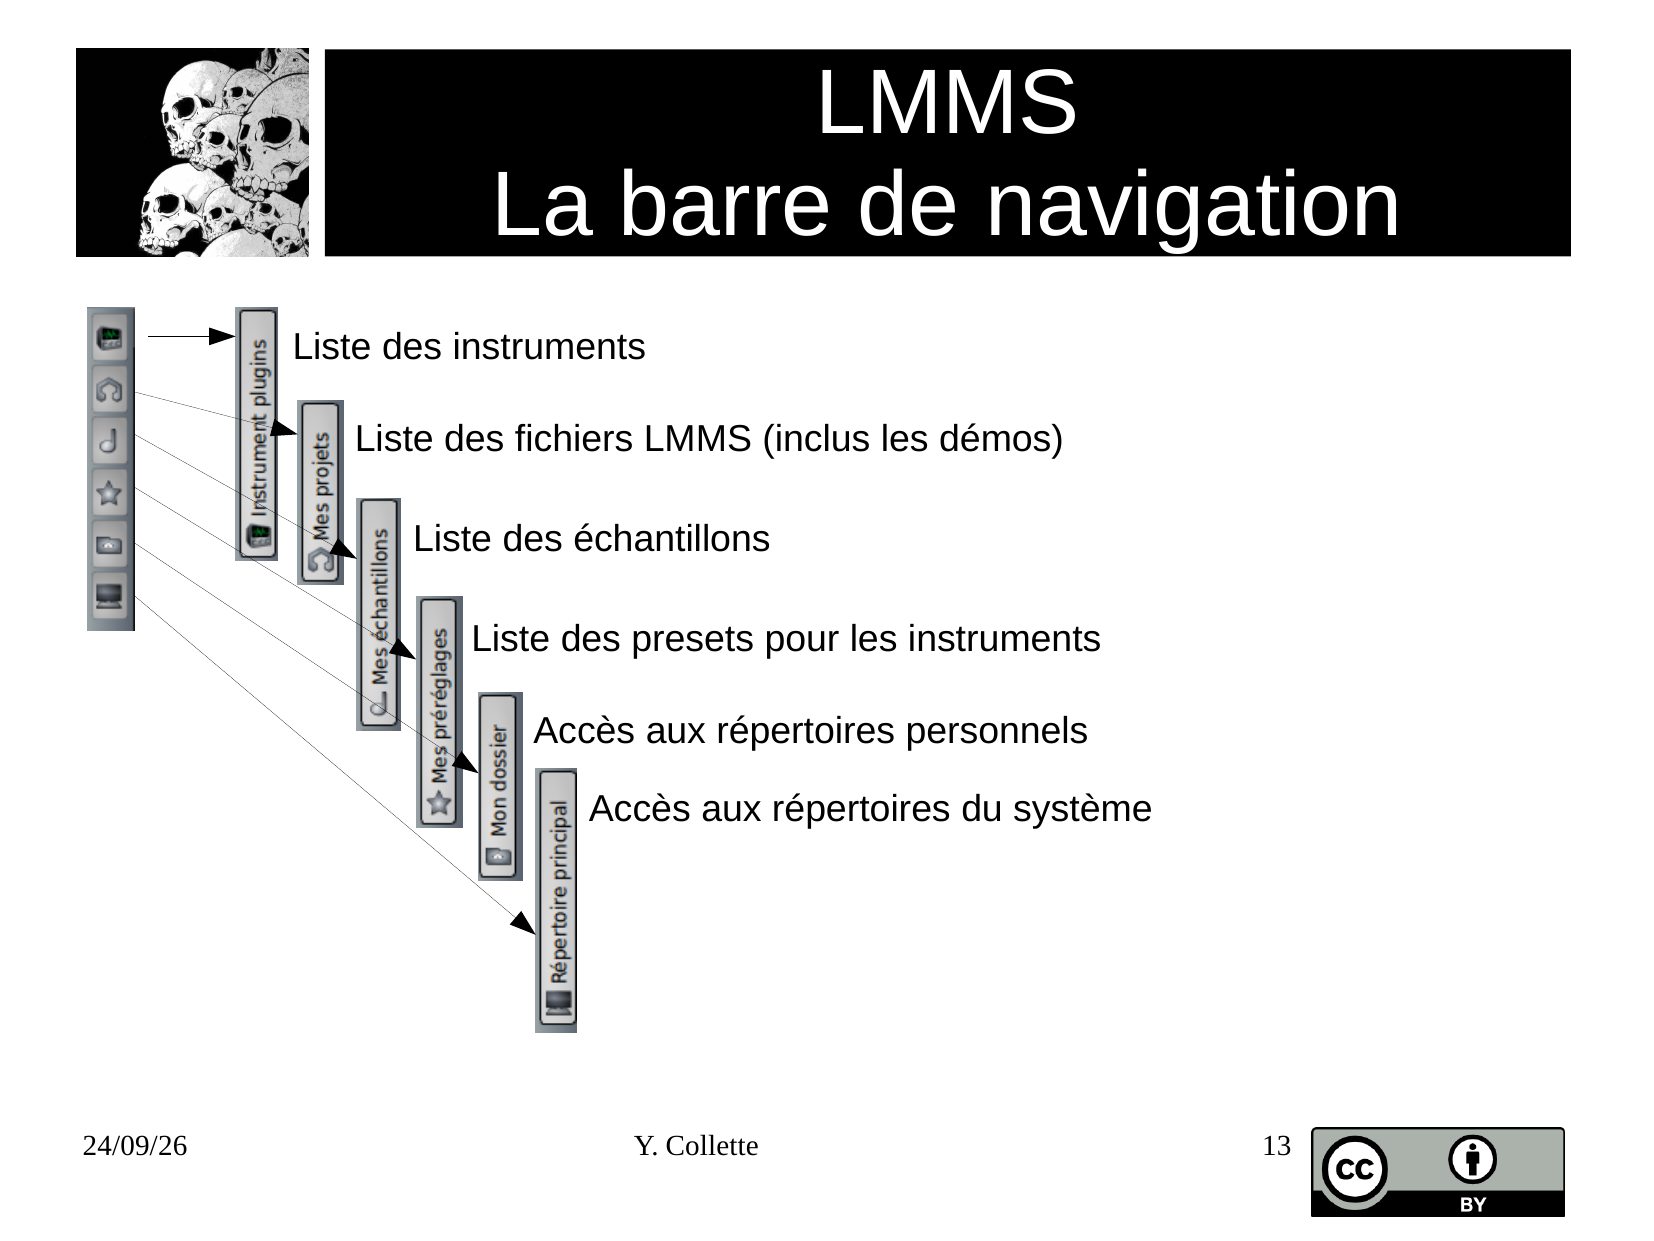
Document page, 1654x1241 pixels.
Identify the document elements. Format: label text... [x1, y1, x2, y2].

text_box Accès aux répertoires du système [574, 780, 1205, 841]
text_box Liste des presets pour les instruments [456, 610, 1127, 672]
picture [535, 768, 577, 1033]
text_box Liste des instruments [277, 317, 683, 375]
text_box Accès aux répertoires personnels [518, 701, 1179, 763]
picture [235, 419, 278, 513]
picture [416, 733, 463, 829]
picture [87, 307, 135, 631]
picture [235, 550, 253, 561]
text_box Liste des fichiers LMMS (inclus les démos) [339, 409, 1119, 469]
text_box Liste des échantillons [398, 510, 807, 568]
picture [356, 693, 401, 731]
picture [235, 307, 278, 427]
picture [297, 400, 344, 545]
picture [356, 624, 401, 720]
picture [356, 498, 401, 644]
picture [416, 596, 463, 757]
picture [1311, 1127, 1565, 1217]
picture [76, 48, 309, 257]
picture [235, 492, 278, 561]
picture [478, 692, 523, 882]
title LMMS La barre de navigation [324, 49, 1571, 257]
picture [297, 526, 344, 585]
